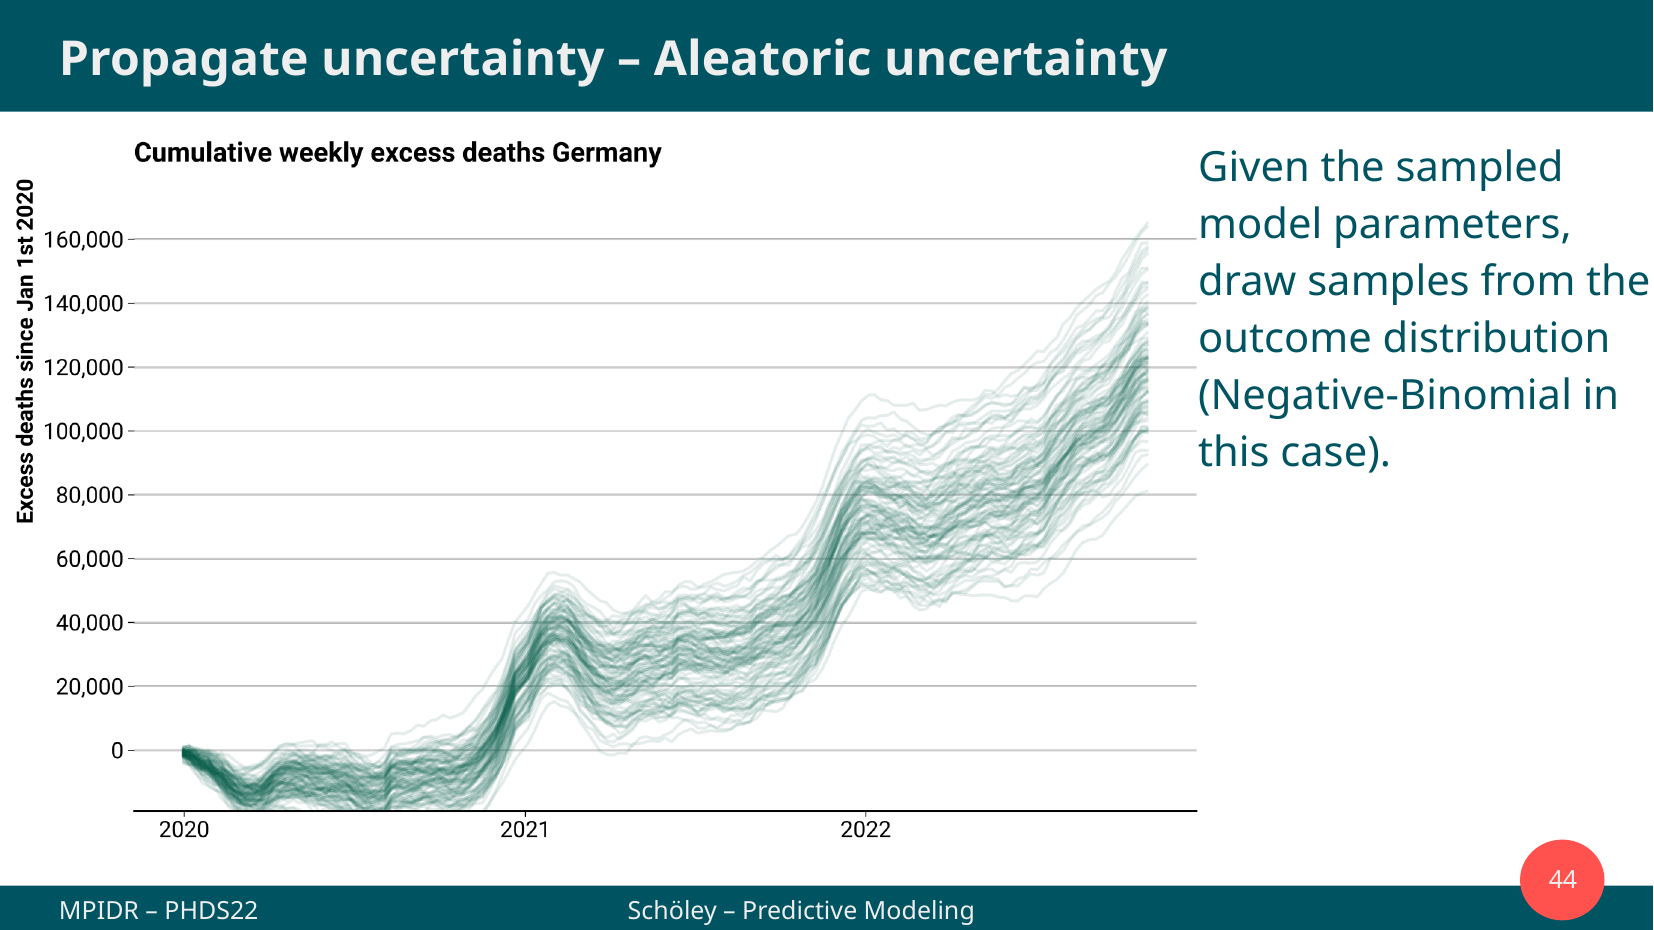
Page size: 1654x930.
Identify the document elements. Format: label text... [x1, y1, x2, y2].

picture [5, 131, 1207, 854]
text_box Given the sampled model parameters, draw samples from the outcome distribution (Negative-Binomial in this case). [1183, 129, 1641, 439]
title Propagate uncertainty – Aleatoric uncertainty [58, 0, 1594, 117]
